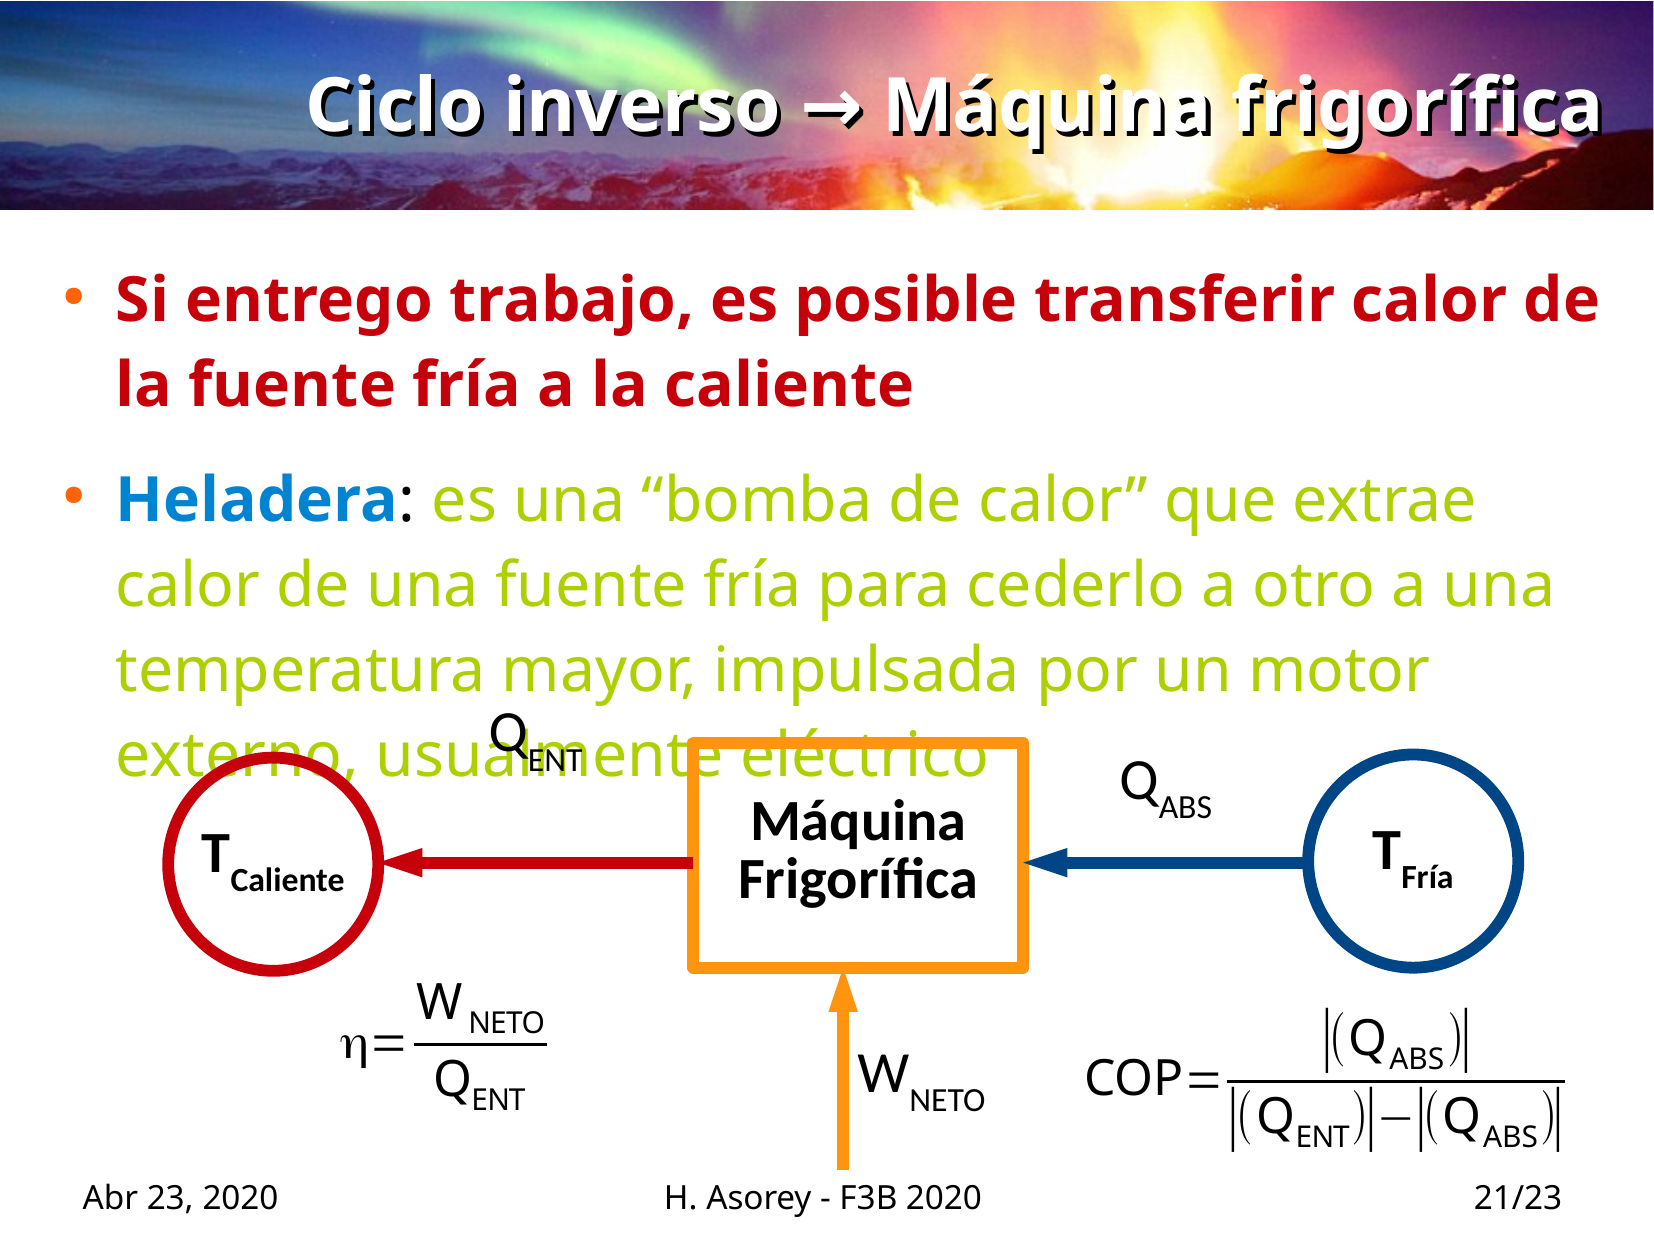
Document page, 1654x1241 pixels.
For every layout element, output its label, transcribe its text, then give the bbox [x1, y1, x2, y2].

chart [332, 970, 556, 1119]
text_box TCaliente [168, 757, 379, 971]
picture [0, 1, 1654, 210]
text_box WNETO [837, 1041, 1006, 1141]
list Si entrego trabajo, es posible transferir calor de la fuente fría a la caliente Heladera: es una “bomba de calor” que extrae calor de una fuente fría para cederlo a otro a una temperatura mayor, impulsada por un motor externo, usualmente eléctrico [45, 255, 1606, 1156]
title Ciclo inverso → Máquina frigorífica [45, 15, 1606, 191]
text_box Máquina Frigorífica [693, 742, 1024, 968]
text_box TFría [1308, 754, 1519, 968]
chart [1078, 1006, 1576, 1156]
